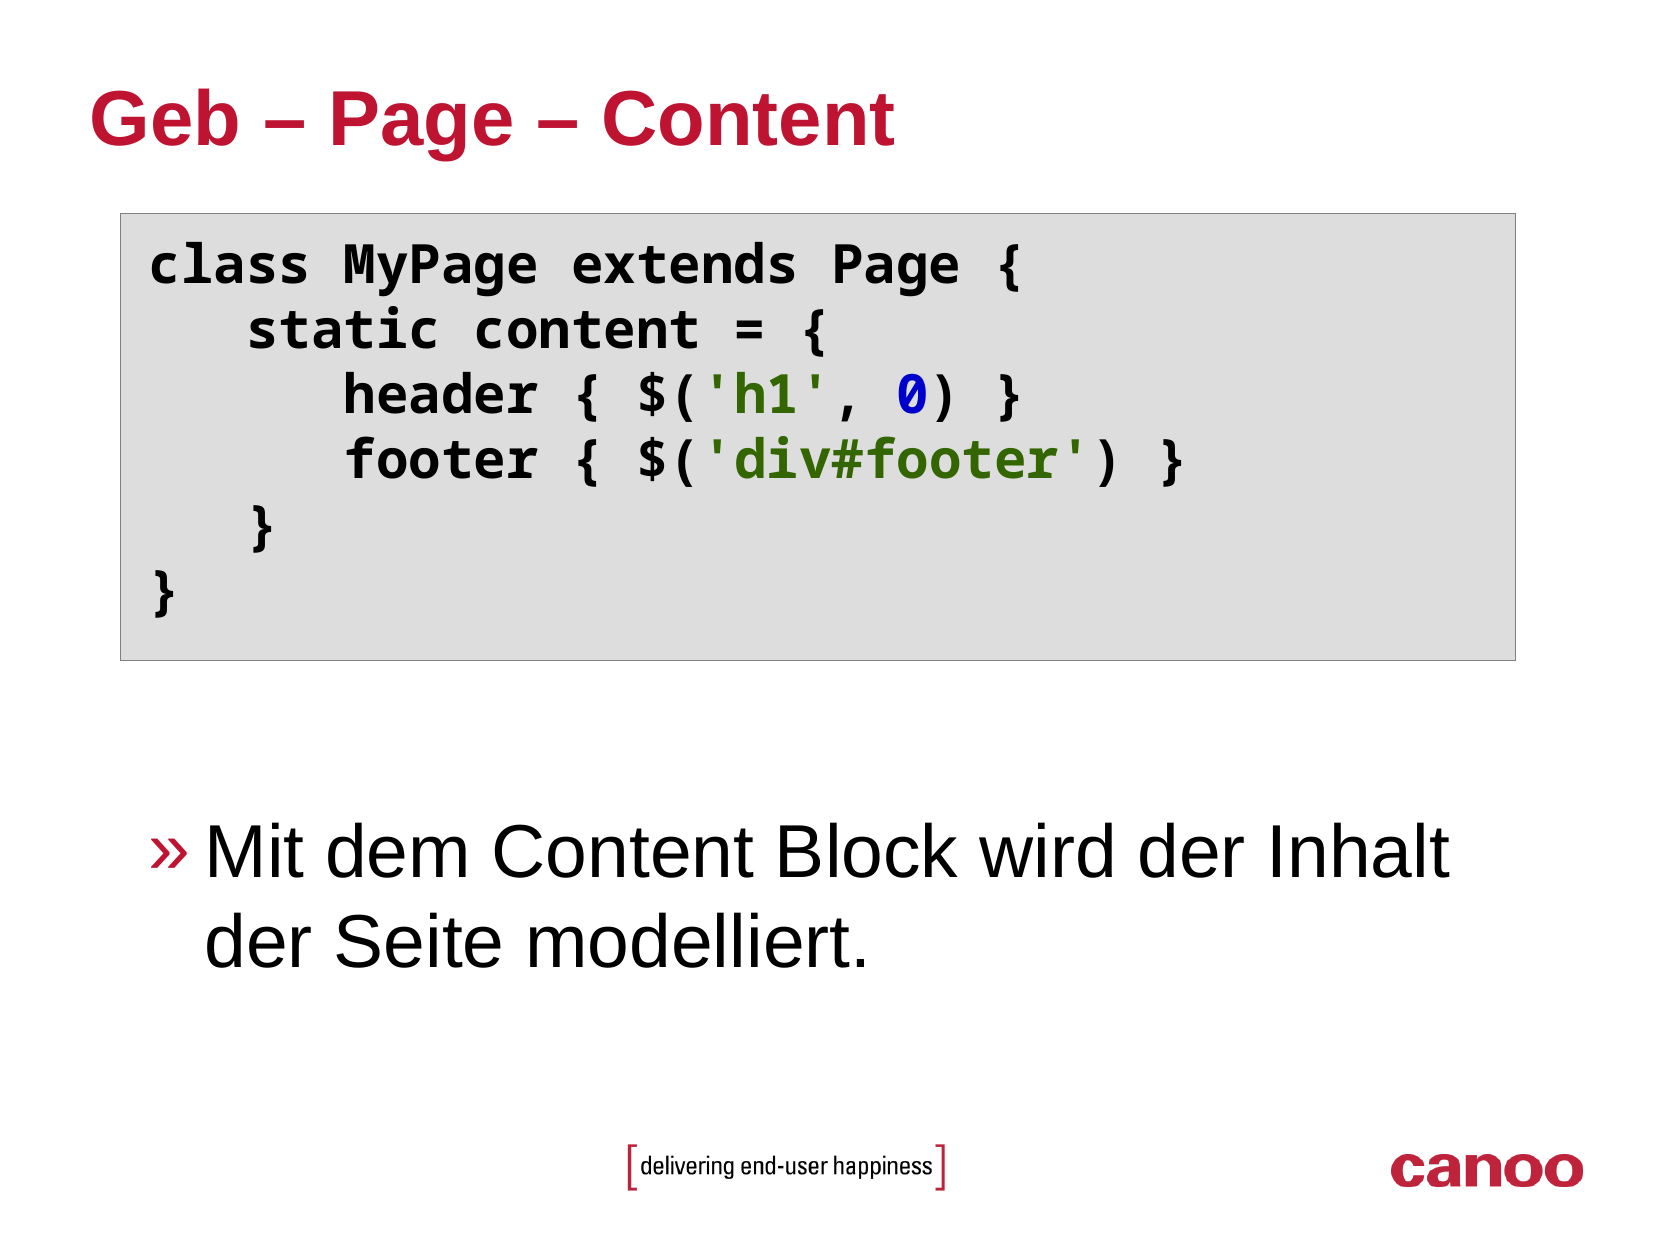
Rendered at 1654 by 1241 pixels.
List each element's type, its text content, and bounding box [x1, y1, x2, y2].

picture [621, 1140, 951, 1194]
list Mit dem Content Block wird der Inhalt der Seite modelliert. [134, 794, 1546, 1031]
picture [1391, 1154, 1583, 1187]
text_box [120, 213, 1516, 661]
title Geb – Page – Content [75, 60, 1591, 181]
list class MyPage extends Page { static content = { header { $('h1', 0) } footer { $('div#footer') } } } [134, 222, 1546, 724]
